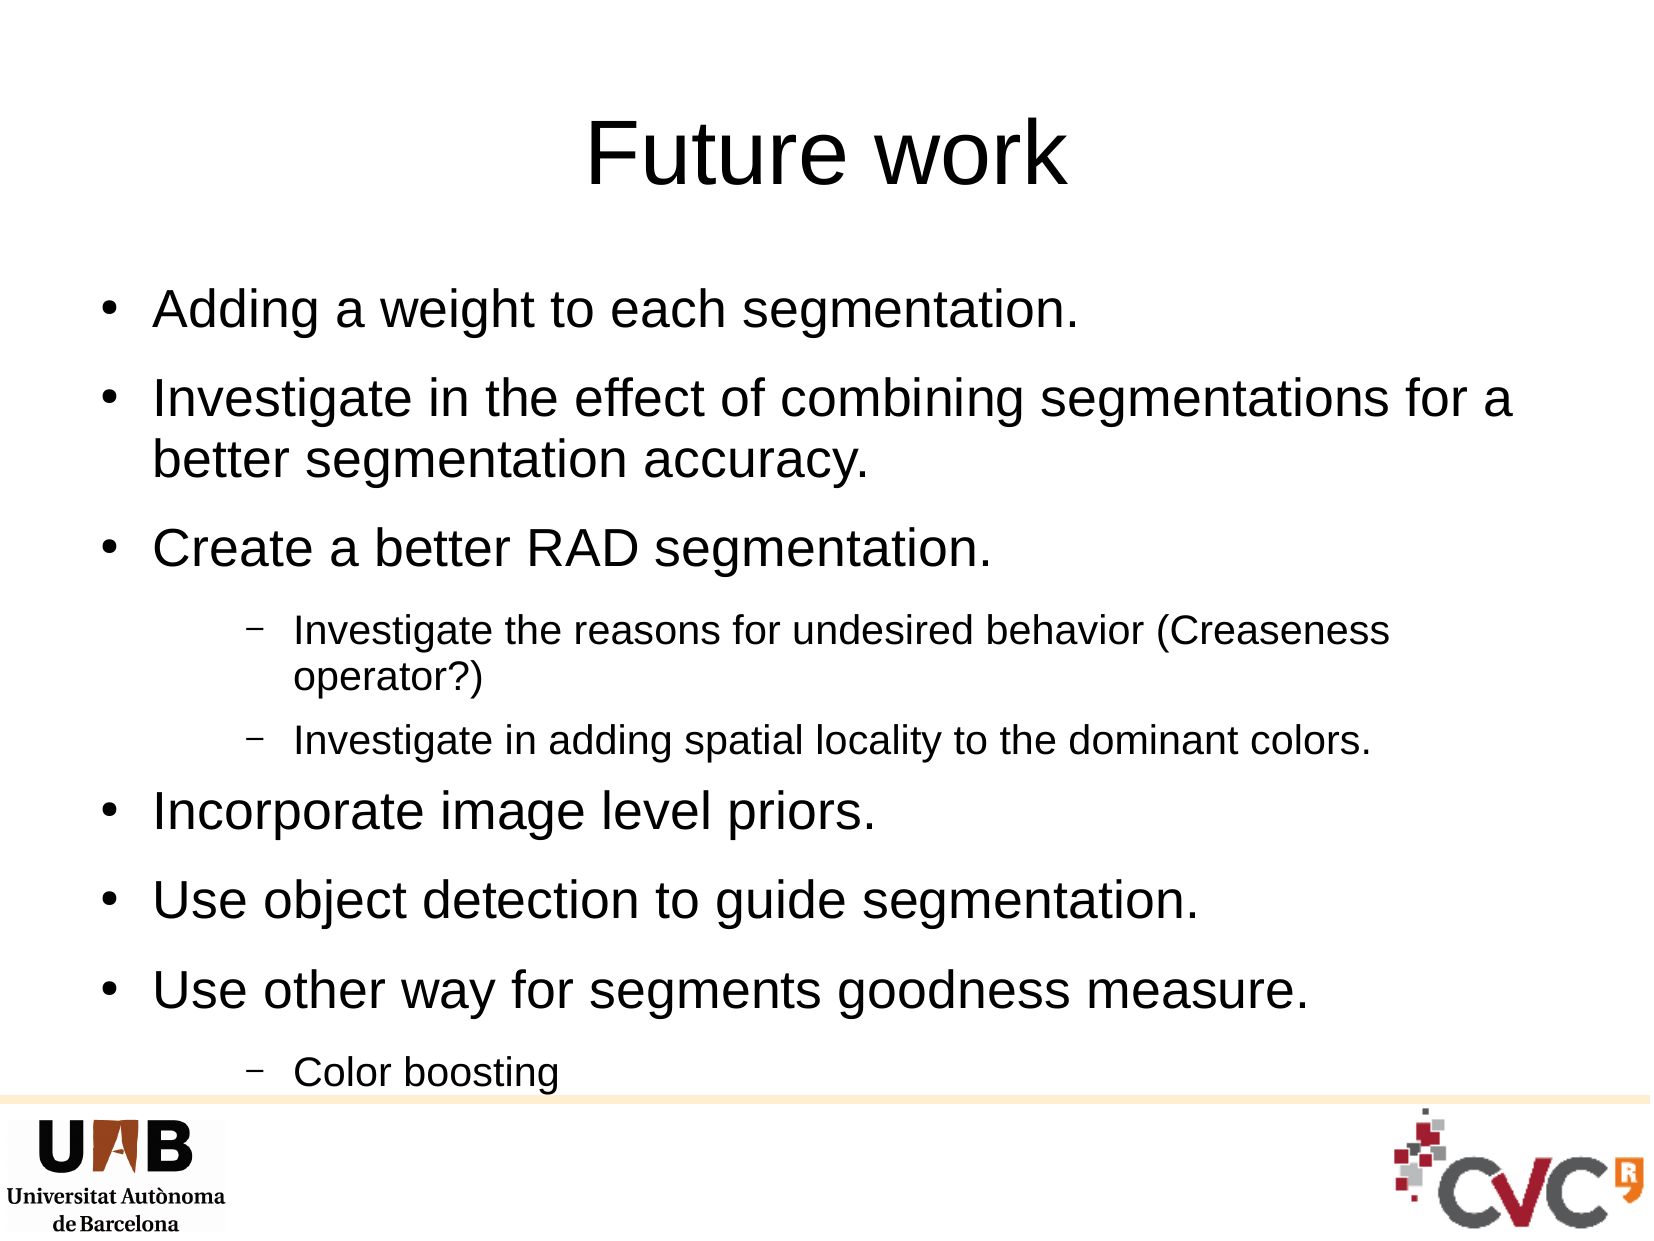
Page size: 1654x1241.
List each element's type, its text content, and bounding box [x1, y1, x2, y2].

picture [7, 1119, 226, 1232]
picture [1393, 1107, 1650, 1235]
title Future work [82, 56, 1571, 250]
list Adding a weight to each segmentation. Investigate in the effect of combining segmentations for a better segmentation accuracy. Create a better RAD segmentation. Investigate the reasons for undesired behavior (Creaseness operator?) Investigate in adding spatial locality to the dominant colors. Incorporate image level priors. Use object detection to guide segmentation. Use other way for segments goodness measure. Color boosting [82, 278, 1571, 1097]
